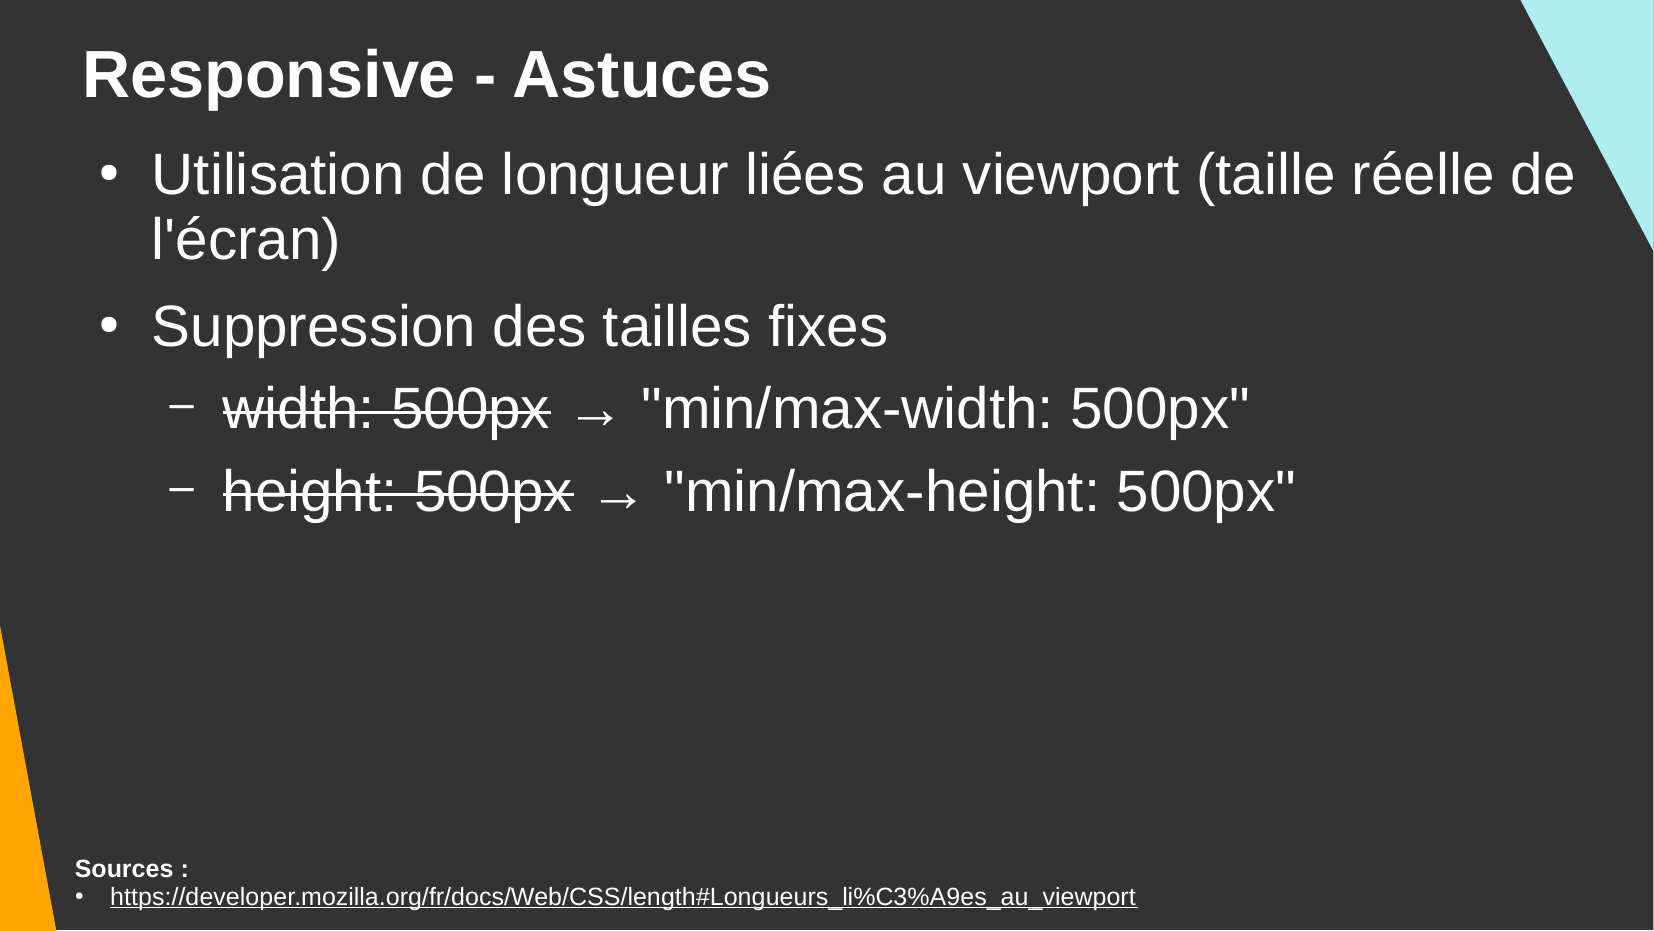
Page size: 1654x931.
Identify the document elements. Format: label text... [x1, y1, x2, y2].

text_box [0, 625, 57, 931]
text_box [1520, 0, 1654, 253]
text_box Sources : https://developer.mozilla.org/fr/docs/Web/CSS/length#Longueurs_li%C3%A9es_au_viewport [60, 847, 1546, 928]
list Utilisation de longueur liées au viewport (taille réelle de l'écran) Suppression des tailles fixes width: 500px → "min/max-width: 500px" height: 500px → "min/max-height: 500px" [80, 141, 1605, 768]
title Responsive - Astuces [82, 37, 1571, 112]
